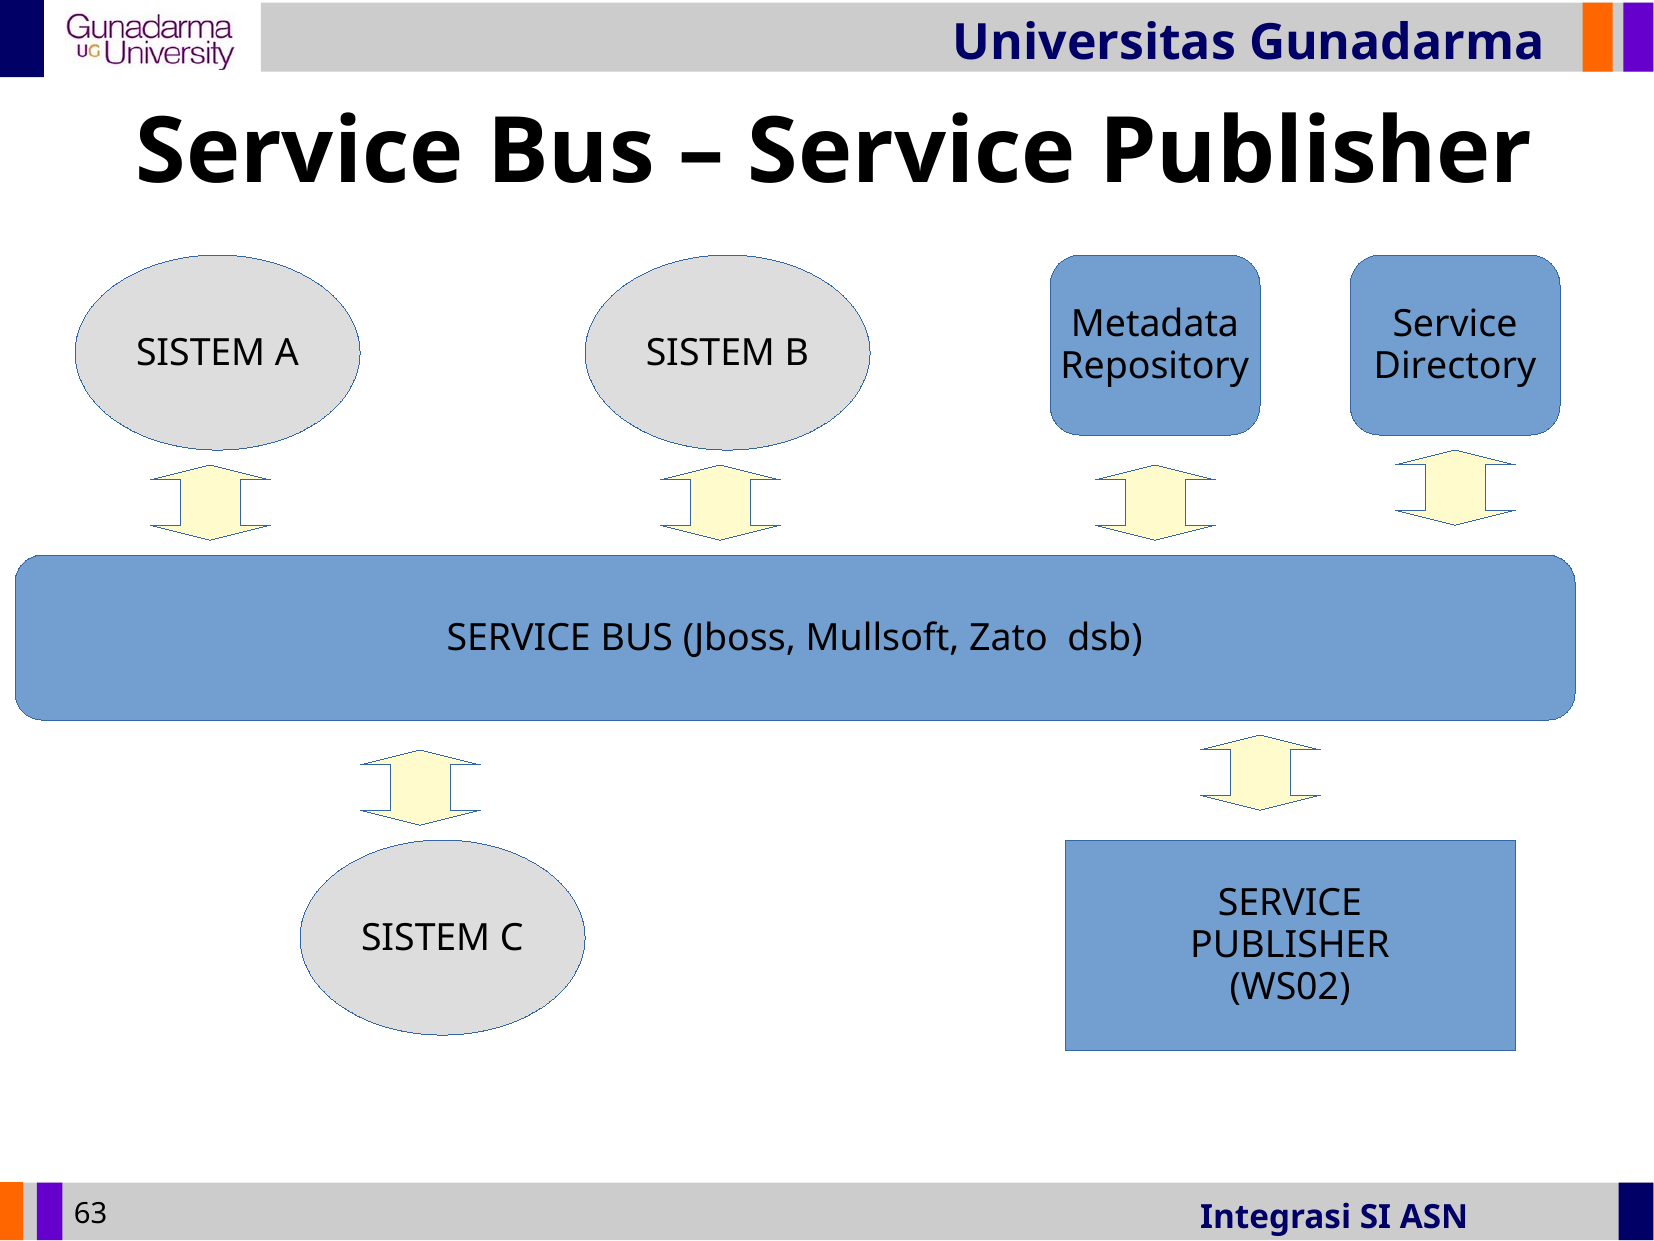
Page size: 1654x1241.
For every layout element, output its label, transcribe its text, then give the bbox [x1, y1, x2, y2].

picture [65, 0, 235, 70]
text_box Metadata Repository [1050, 255, 1261, 436]
text_box SERVICE BUS (Jboss, Mullsoft, Zato dsb) [15, 555, 1576, 721]
text_box [1200, 735, 1321, 811]
text_box [150, 465, 271, 541]
title Service Bus – Service Publisher [78, 84, 1592, 211]
text_box SERVICE PUBLISHER (WS02) [1065, 840, 1516, 1051]
text_box [1395, 450, 1516, 526]
text_box [1095, 465, 1216, 541]
text_box Service Directory [1350, 255, 1561, 436]
text_box SISTEM B [585, 255, 871, 451]
text_box [360, 750, 481, 826]
text_box SISTEM A [75, 255, 361, 451]
text_box SISTEM C [300, 840, 586, 1036]
text_box [660, 465, 781, 541]
